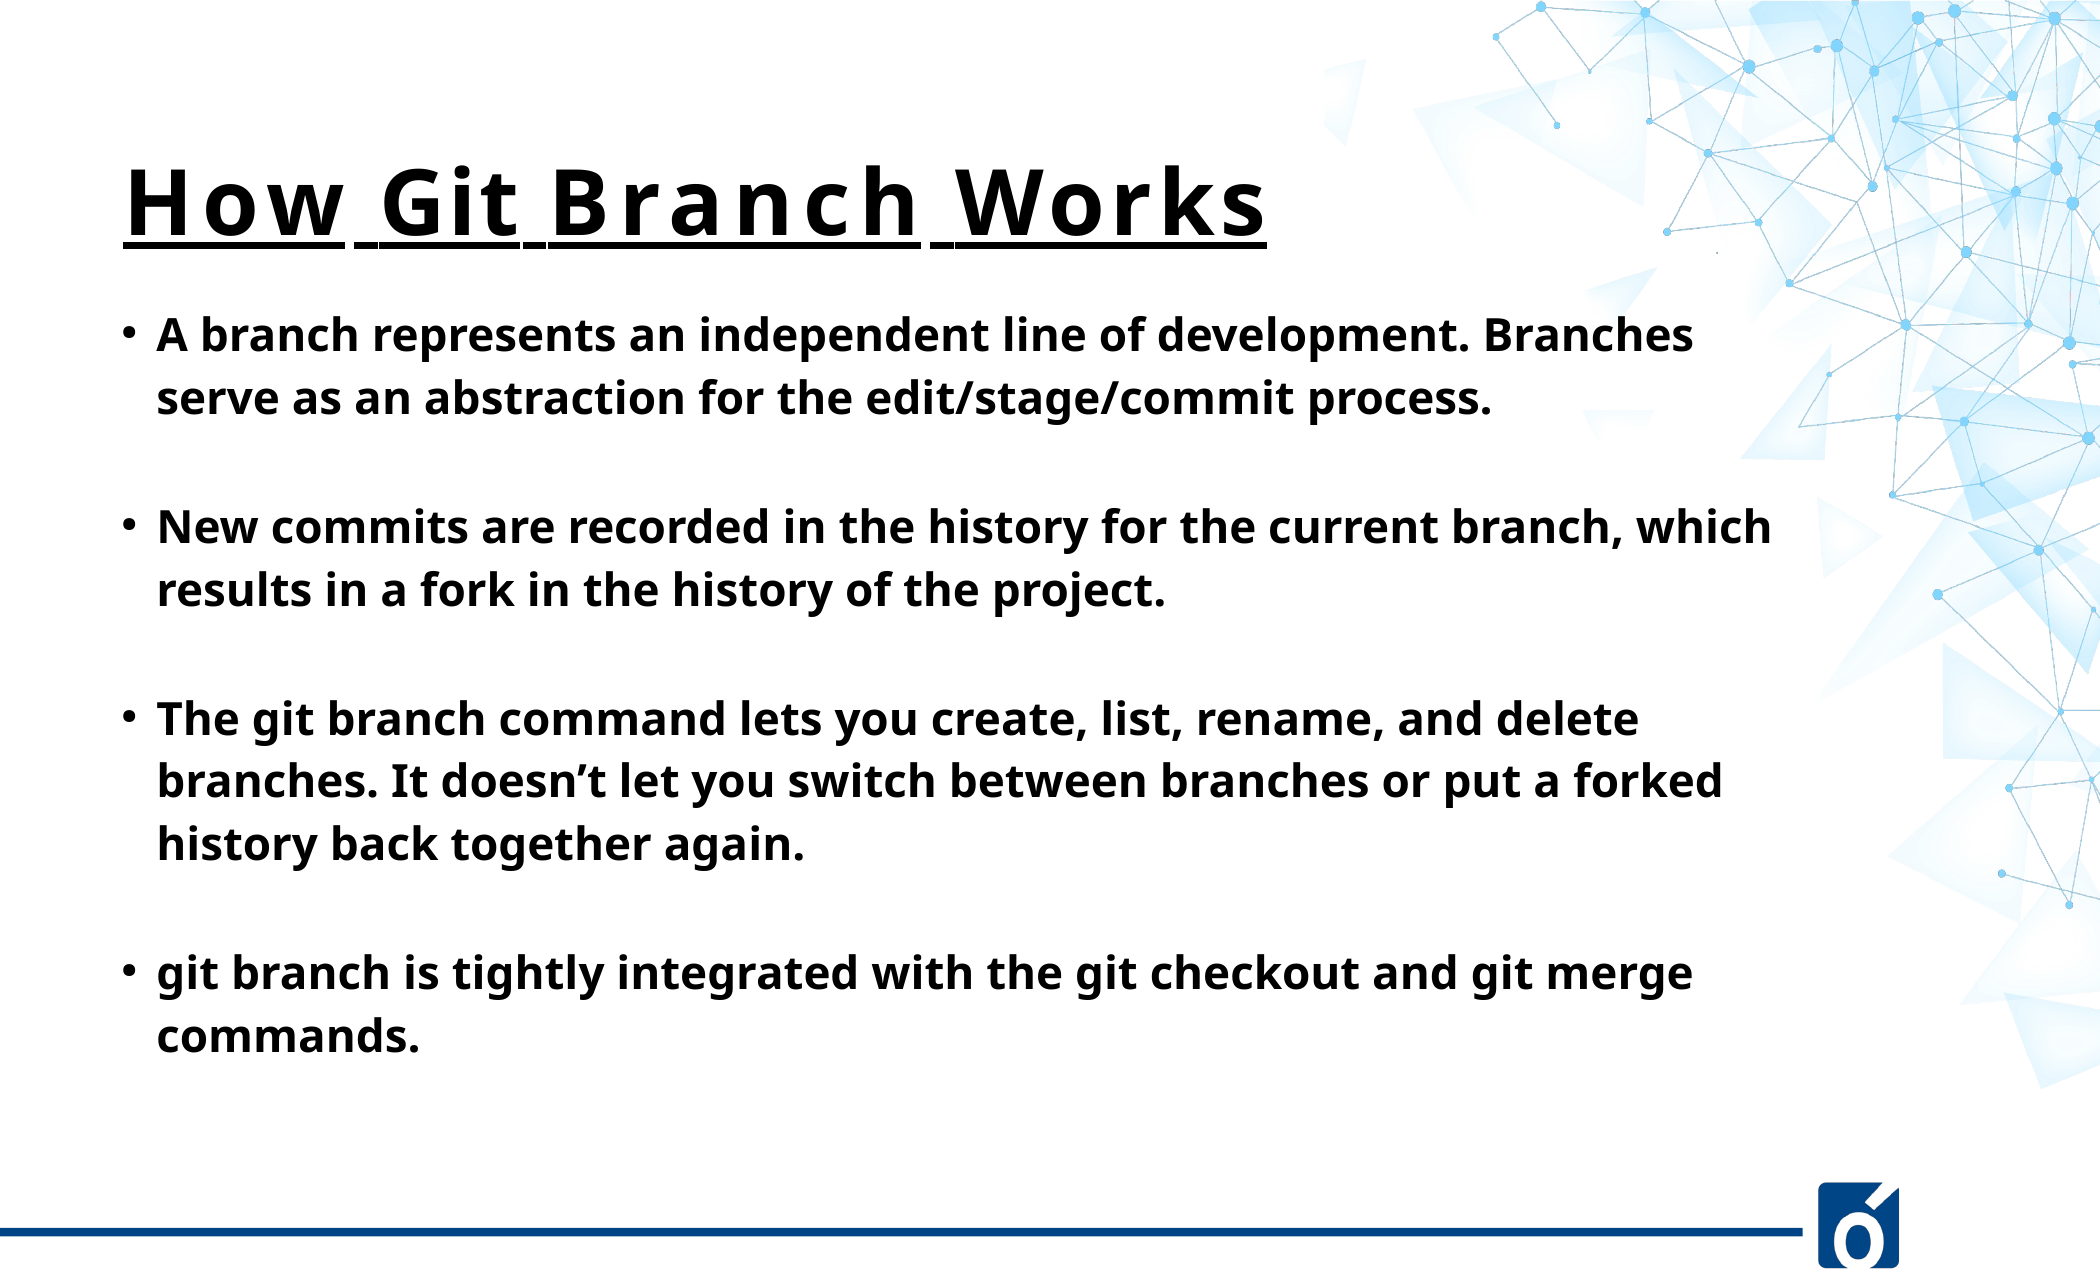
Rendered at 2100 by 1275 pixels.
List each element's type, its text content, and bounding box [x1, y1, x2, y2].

picture [1817, 1181, 1900, 1269]
text_box A branch represents an independent line of development. Branches serve as an abstraction for the edit/stage/commit process. New commits are recorded in the history for the current branch, which results in a fork in the history of the project. The git branch command lets you create, list, rename, and delete branches. It doesn’t let you switch between branches or put a forked history back together again. git branch is tightly integrated with the git checkout and git merge commands. [106, 295, 1878, 1107]
text_box How Git Branch Works [106, 129, 1890, 246]
picture [1279, 0, 2100, 1089]
